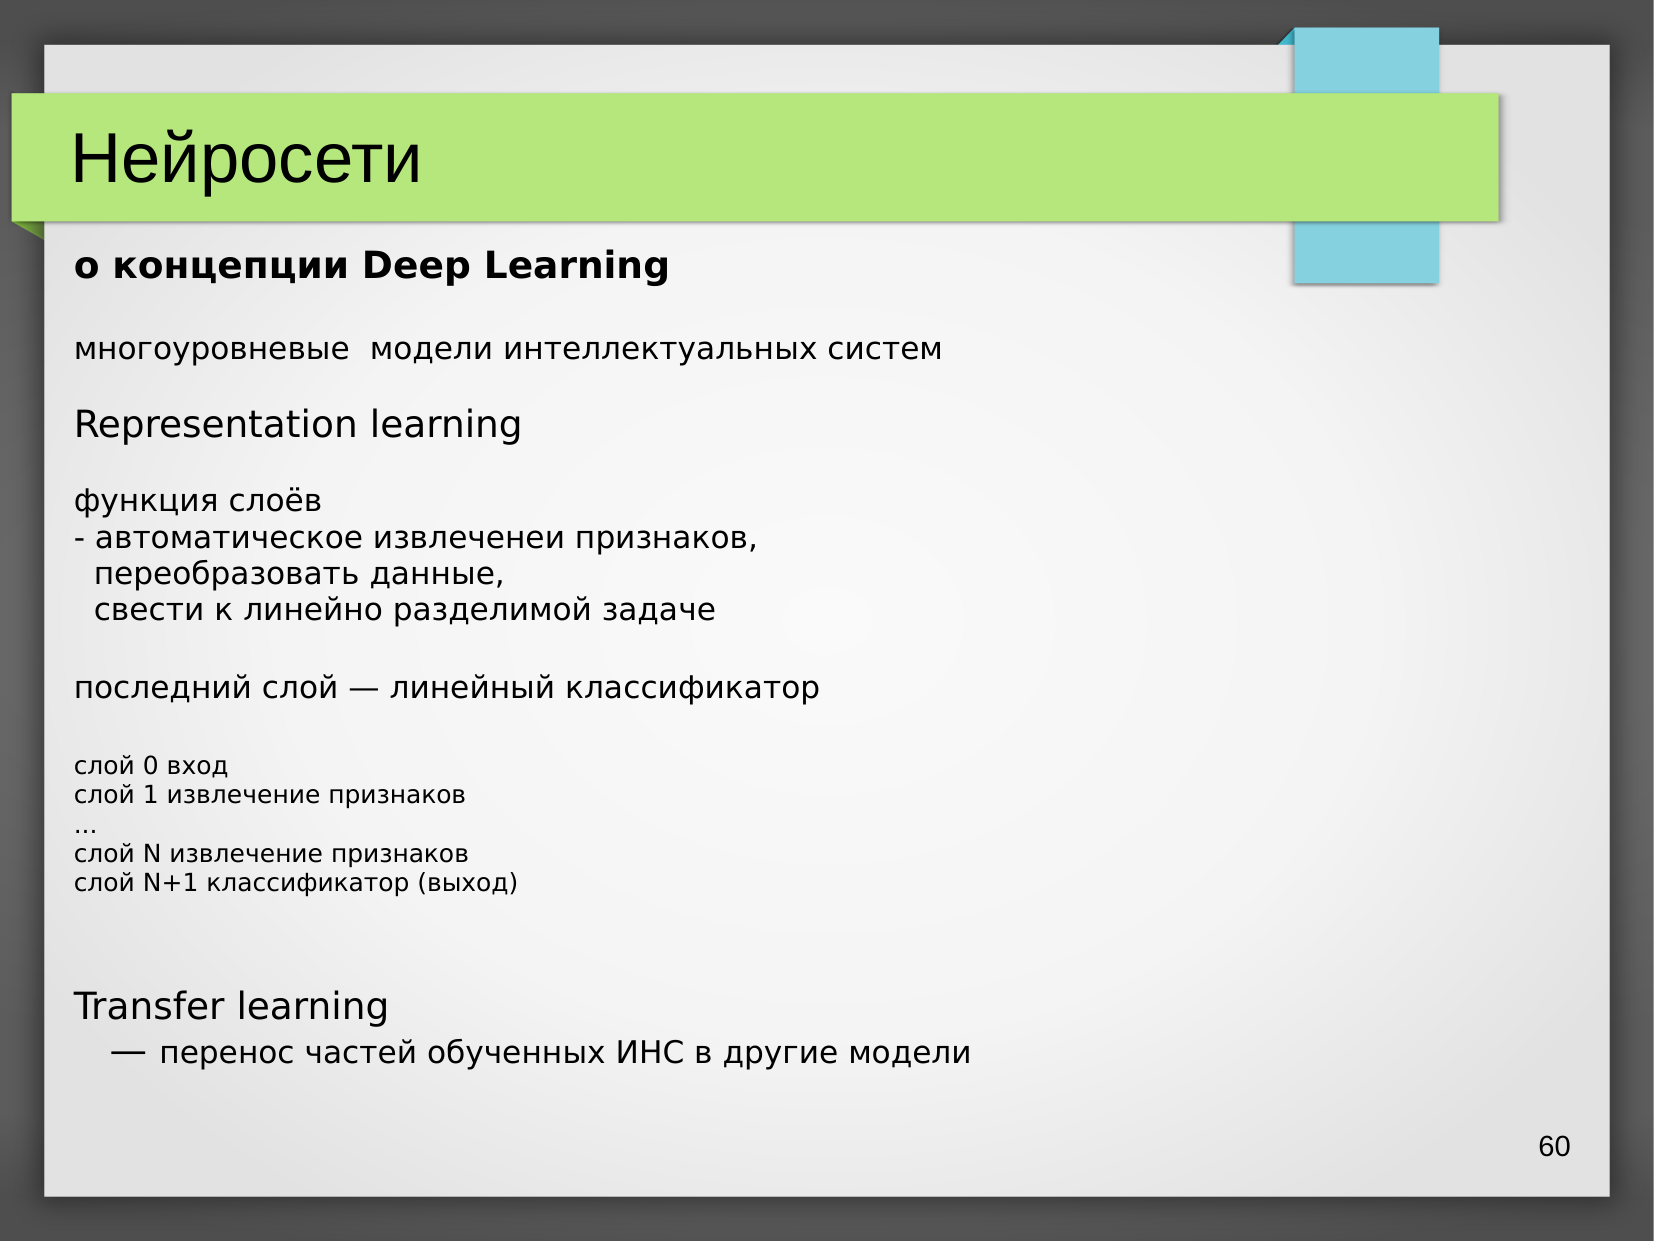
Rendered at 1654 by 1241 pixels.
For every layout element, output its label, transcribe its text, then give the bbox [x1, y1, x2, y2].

title Нейросети [70, 118, 1205, 199]
picture [0, 0, 1654, 1241]
text_box о концепции Deep Learning многоуровневые модели интеллектуальных систем Representation learning функция слоёв - автоматическое извлеченеи признаков, переобразовать данные, свести к линейно разделимой задаче последний слой — линейный классификатор слой 0 вход слой 1 извлечение признаков ... слой N извлечение признаков слой N+1 классификатор (выход) Transfer learning — перенос частей обученных ИНС в другие модели [59, 236, 1252, 1080]
